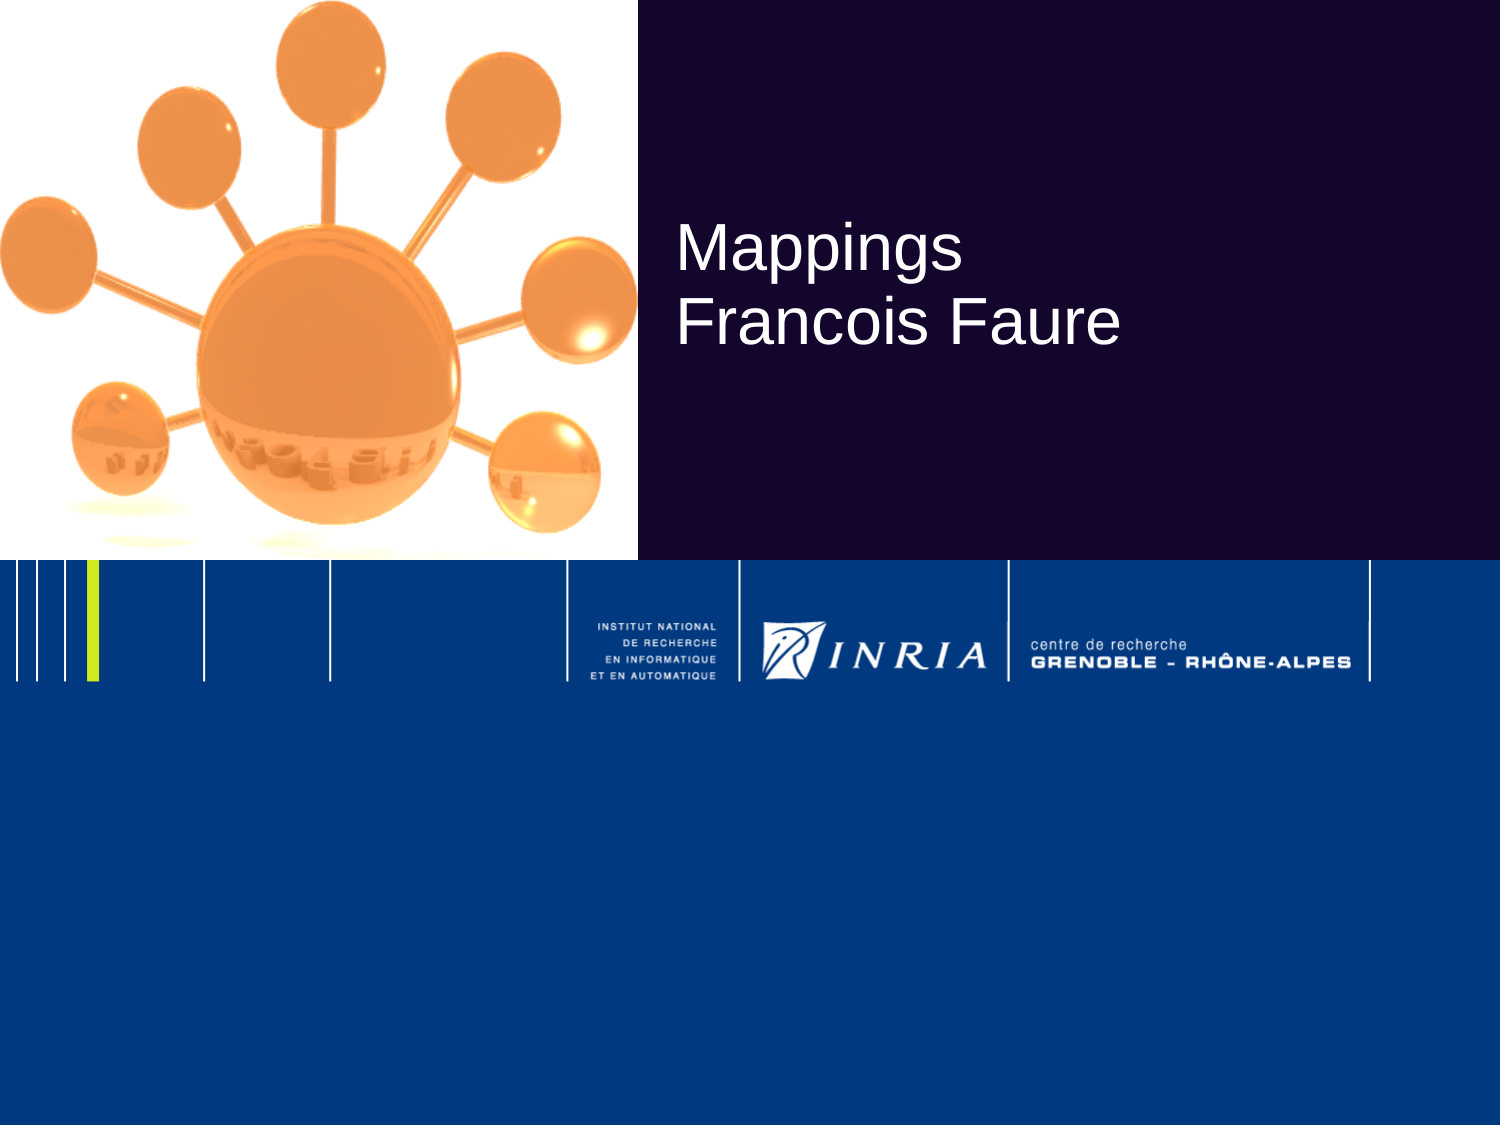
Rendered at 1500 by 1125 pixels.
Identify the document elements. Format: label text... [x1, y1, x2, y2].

title Mappings Francois Faure [675, 41, 1426, 528]
picture [0, 0, 1500, 1125]
